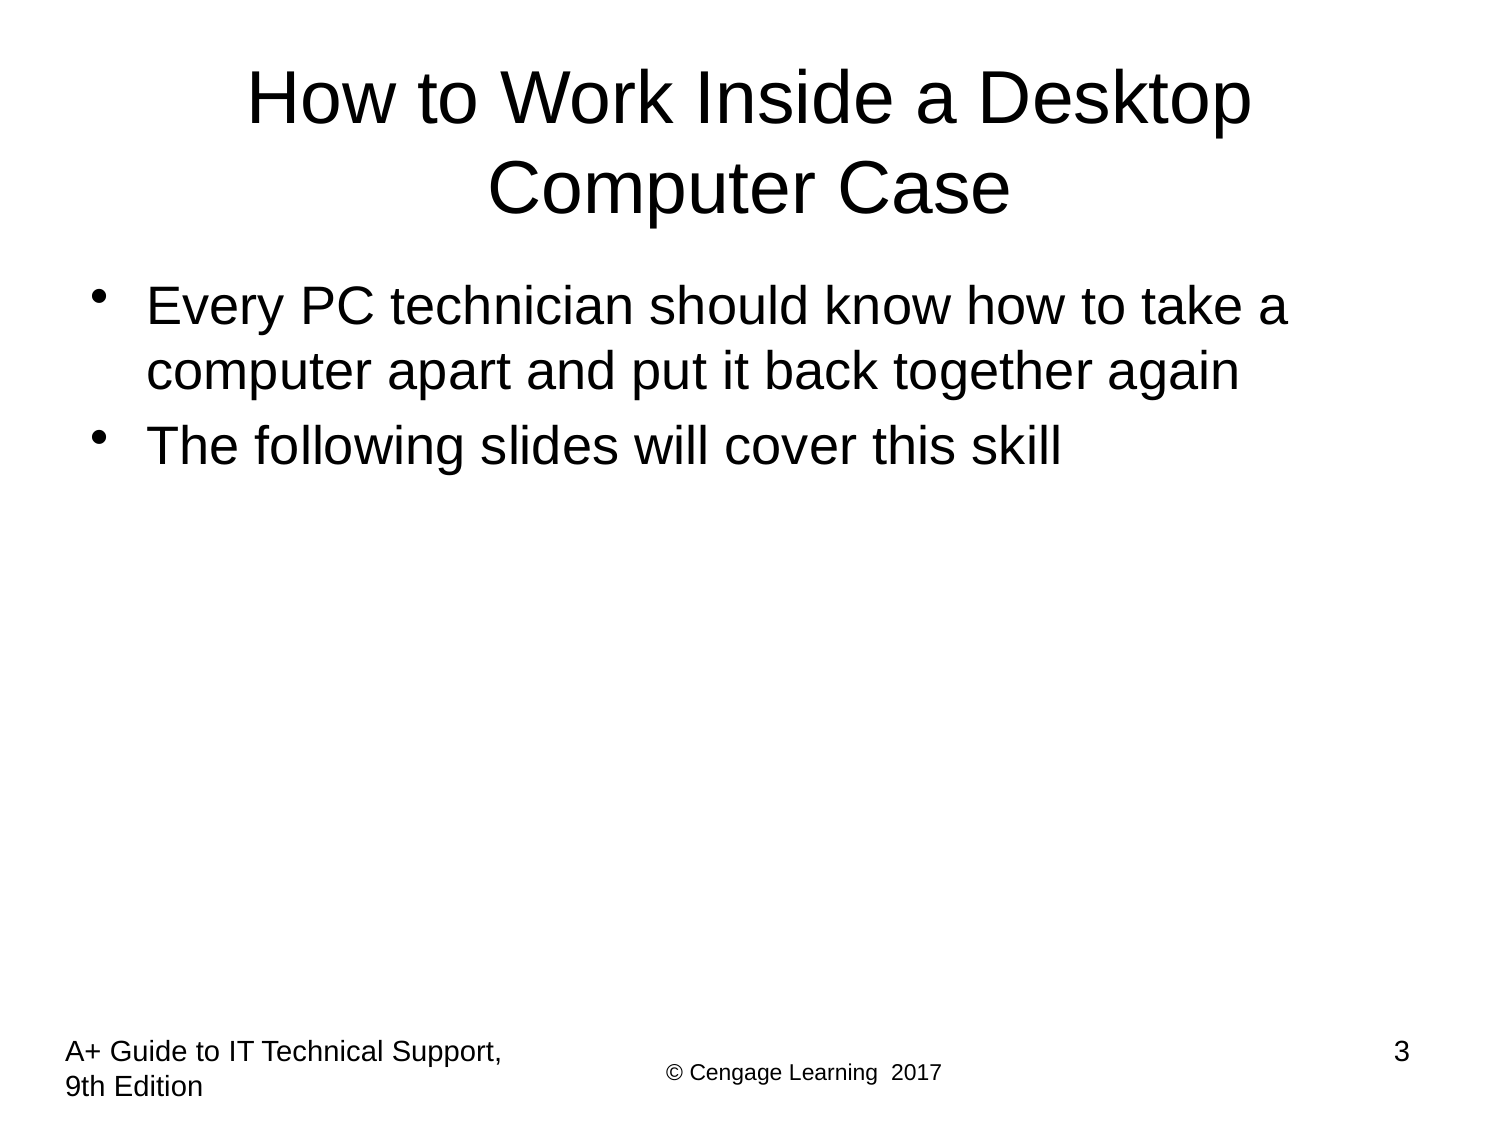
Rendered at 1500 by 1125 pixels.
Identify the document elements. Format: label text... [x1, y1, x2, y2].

slide_number <number> [1074, 1024, 1425, 1103]
title How to Work Inside a Desktop Computer Case [75, 45, 1425, 233]
footer A+ Guide to IT Technical Support, 9th Edition [50, 1025, 550, 1104]
list Every PC technician should know how to take a computer apart and put it back together again The following slides will cover this skill [75, 262, 1425, 1005]
